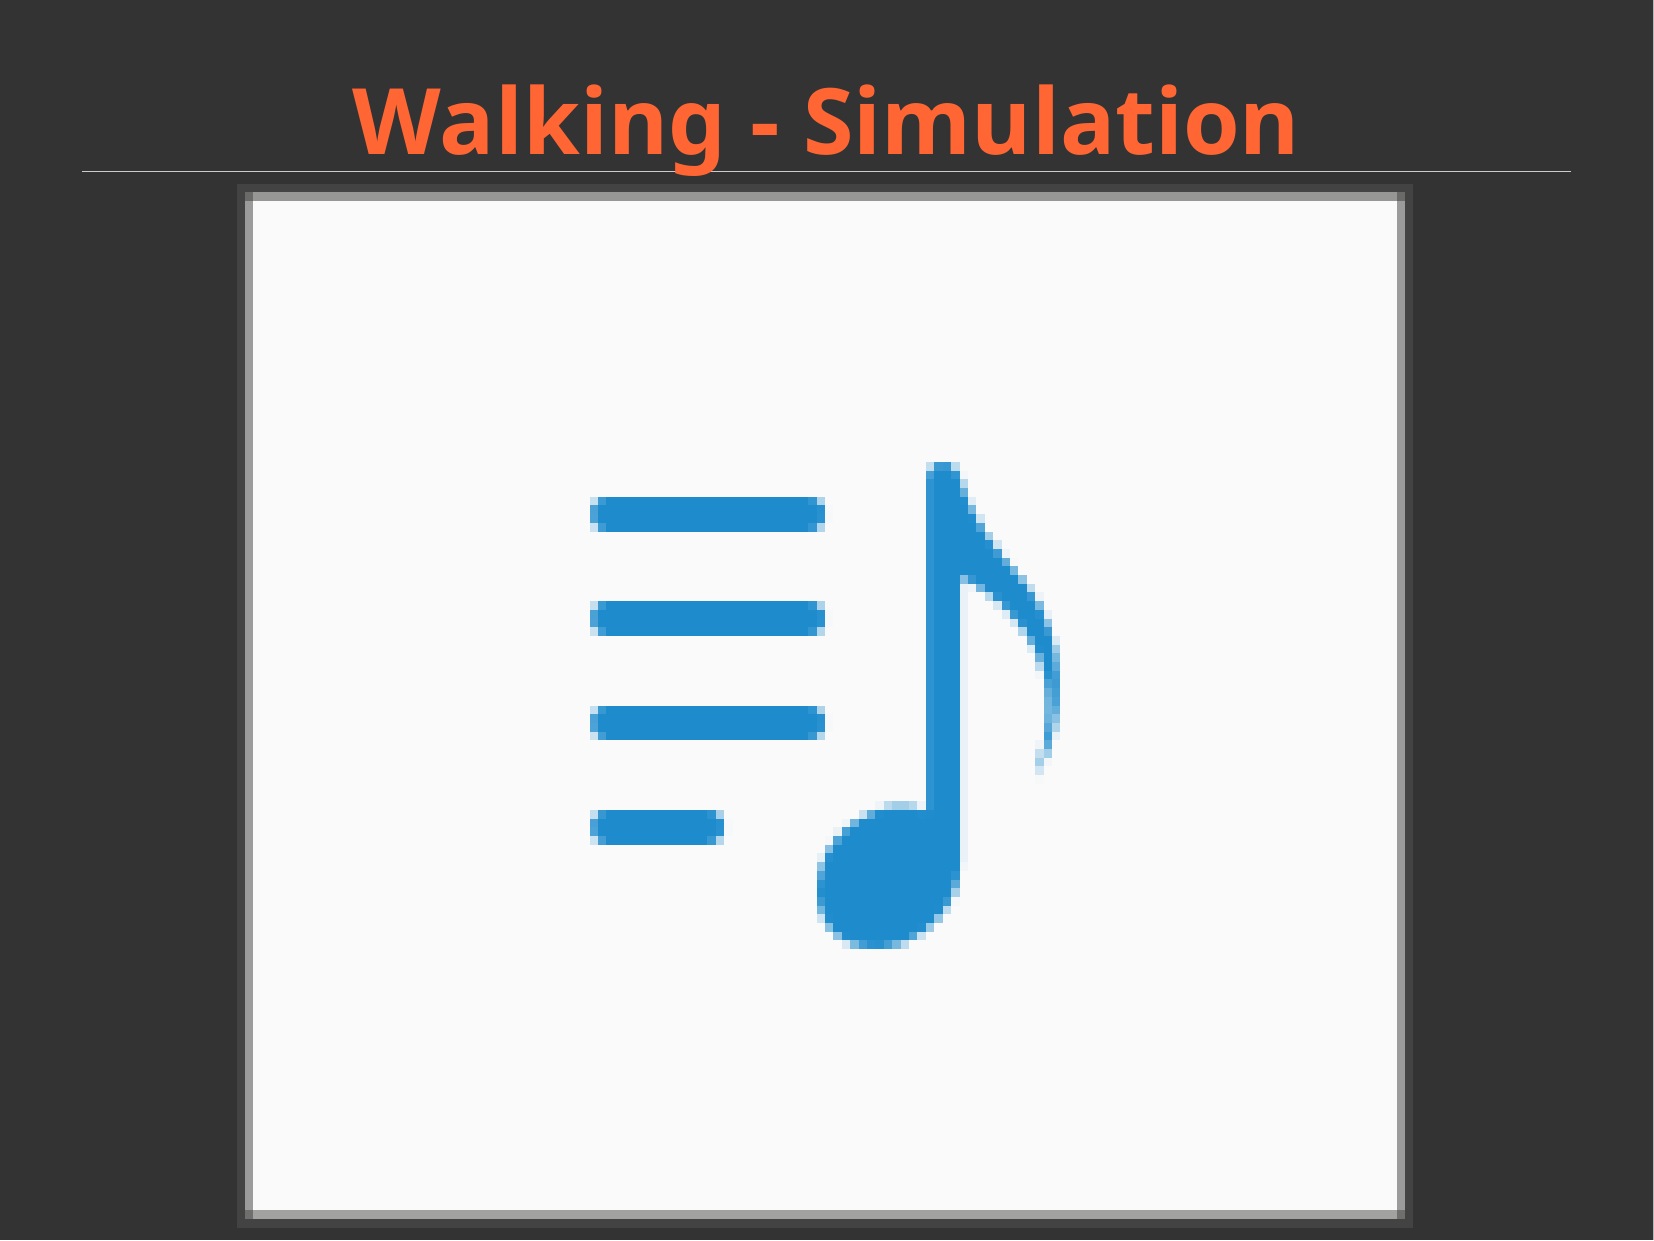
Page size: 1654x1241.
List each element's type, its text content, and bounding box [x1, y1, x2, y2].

text_box [236, 183, 1415, 1229]
title Walking - Simulation [82, 49, 1571, 189]
